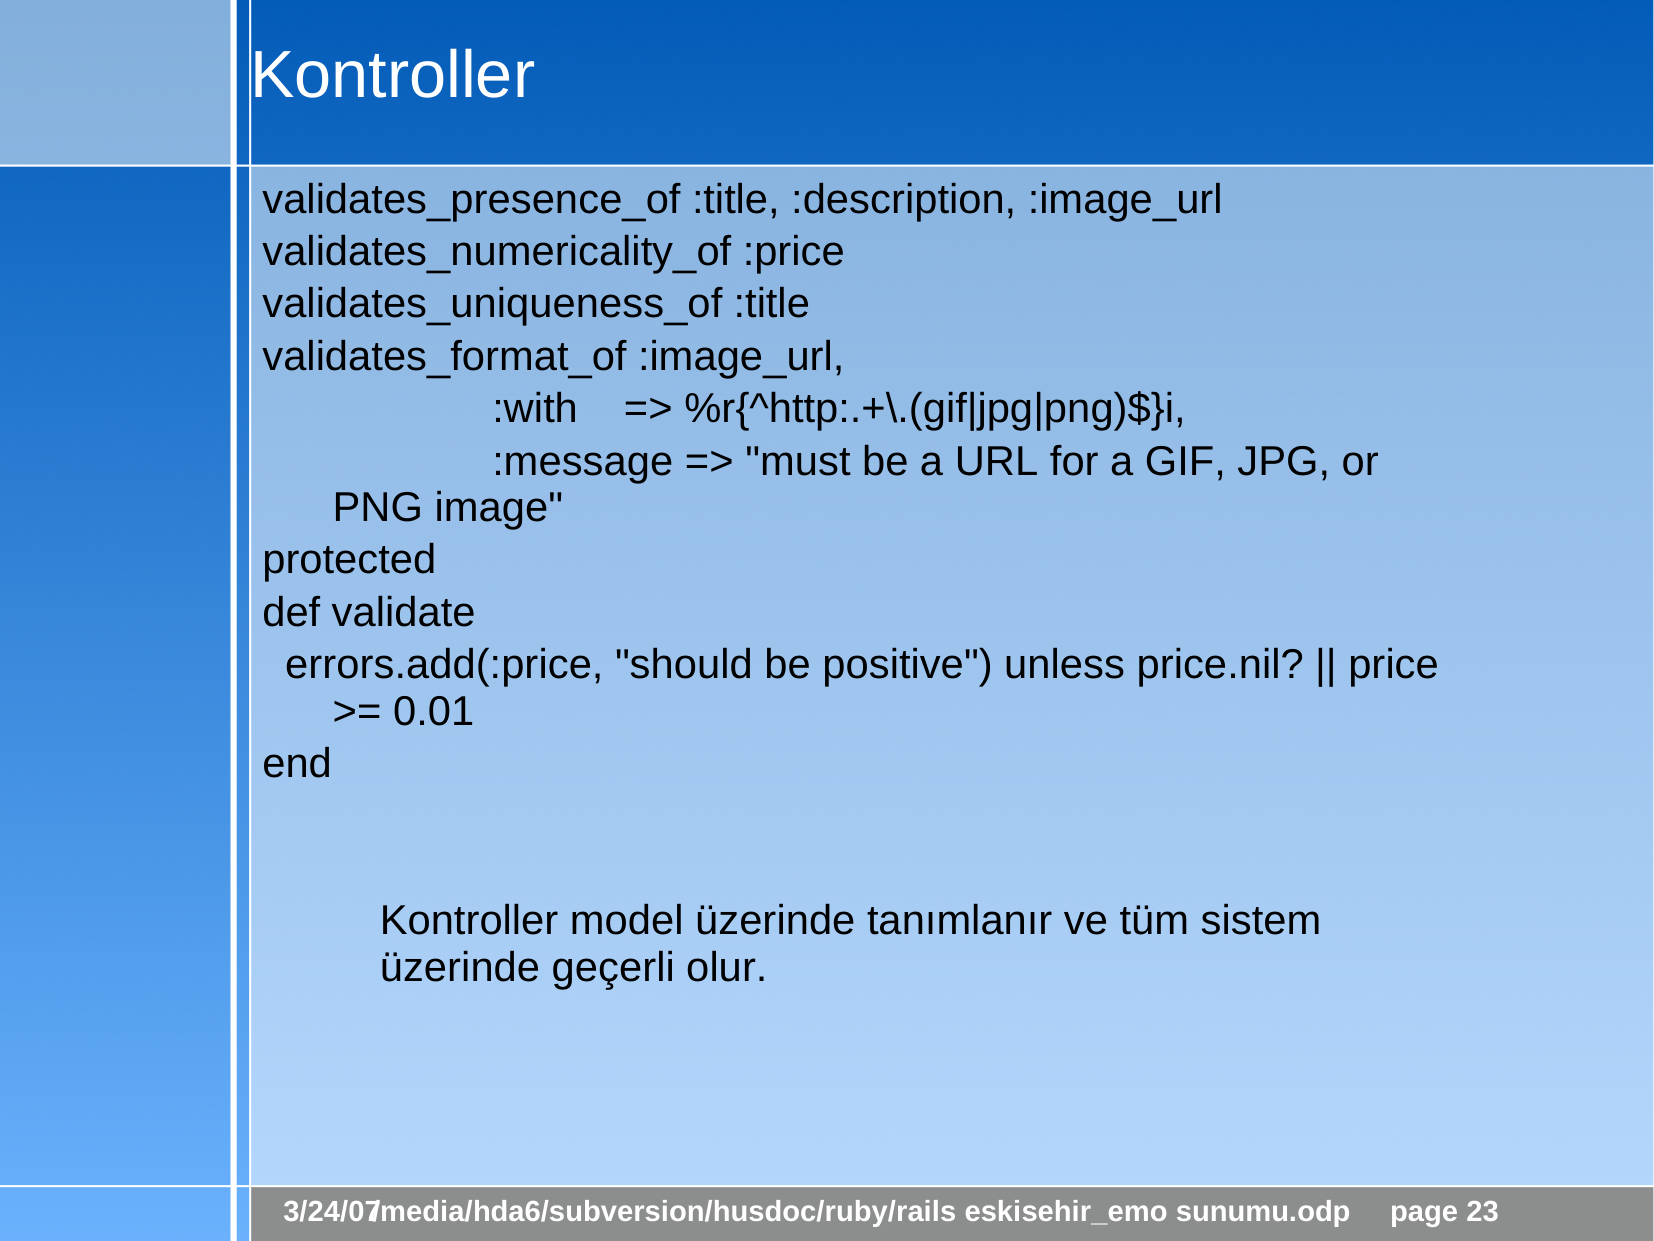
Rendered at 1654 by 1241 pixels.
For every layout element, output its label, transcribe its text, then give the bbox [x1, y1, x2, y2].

title Kontroller [250, 11, 1477, 137]
list validates_presence_of :title, :description, :image_url validates_numericality_of :price validates_uniqueness_of :title validates_format_of :image_url, :with => %r{^http:.+\.(gif|jpg|png)$}i, :message => "must be a URL for a GIF, JPG, or PNG image" protected def validate errors.add(:price, "should be positive") unless price.nil? || price >= 0.01 end Kontroller model üzerinde tanımlanır ve tüm sistem üzerinde geçerli olur. [250, 175, 1477, 1051]
picture [0, 0, 1654, 1241]
